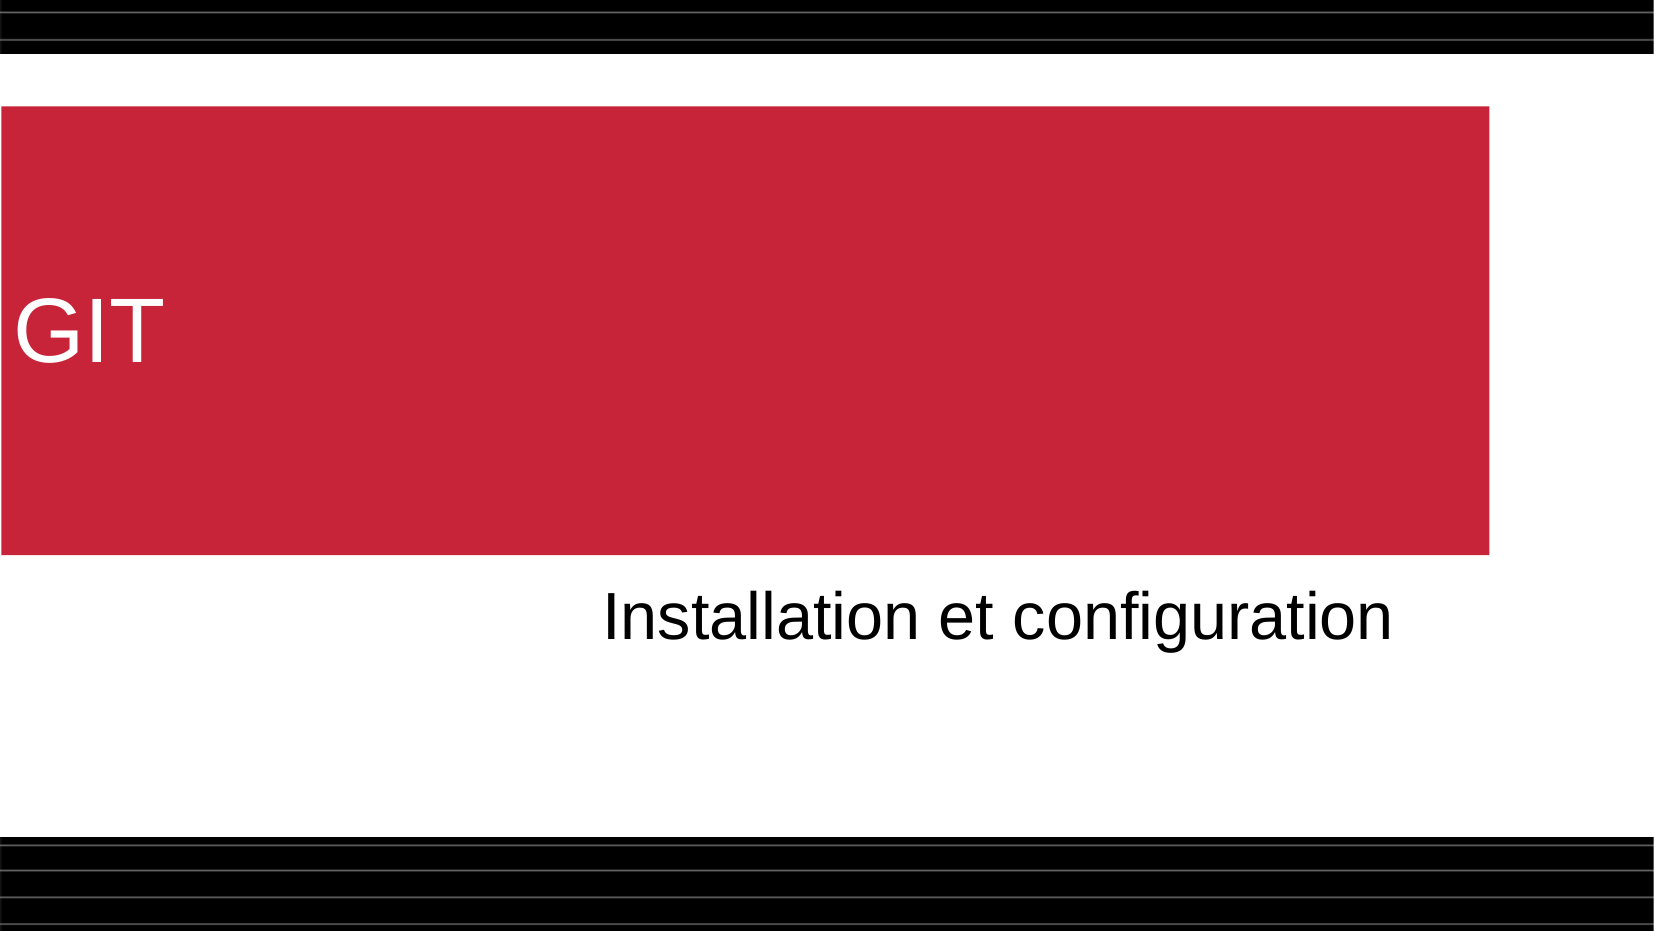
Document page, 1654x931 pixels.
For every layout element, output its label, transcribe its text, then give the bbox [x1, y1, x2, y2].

picture [0, 837, 1654, 931]
picture [0, 0, 1654, 54]
title GIT [1, 106, 1490, 556]
subtitle Installation et configuration [602, 578, 1465, 792]
